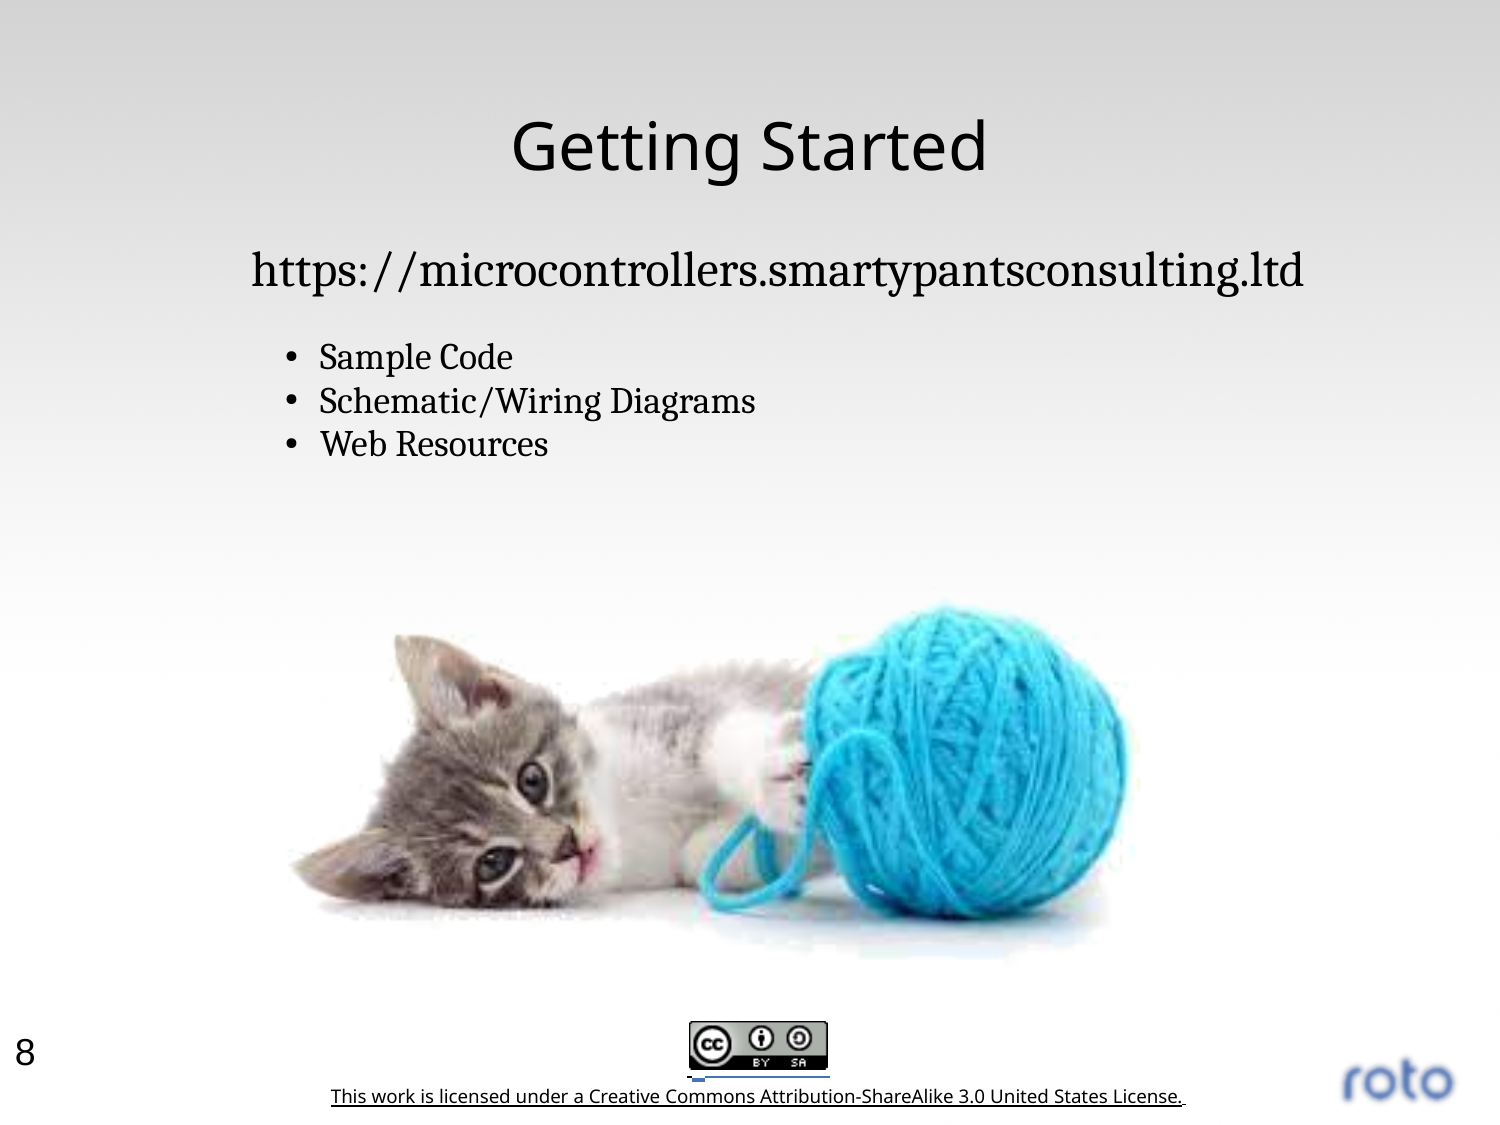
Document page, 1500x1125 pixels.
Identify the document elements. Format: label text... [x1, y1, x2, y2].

text_box Sample Code Schematic/Wiring Diagrams Web Resources [270, 328, 1291, 478]
list https://microcontrollers.smartypantsconsulting.ltd [112, 228, 1388, 344]
picture [0, 0, 1500, 1125]
title Getting Started [112, 49, 1388, 228]
